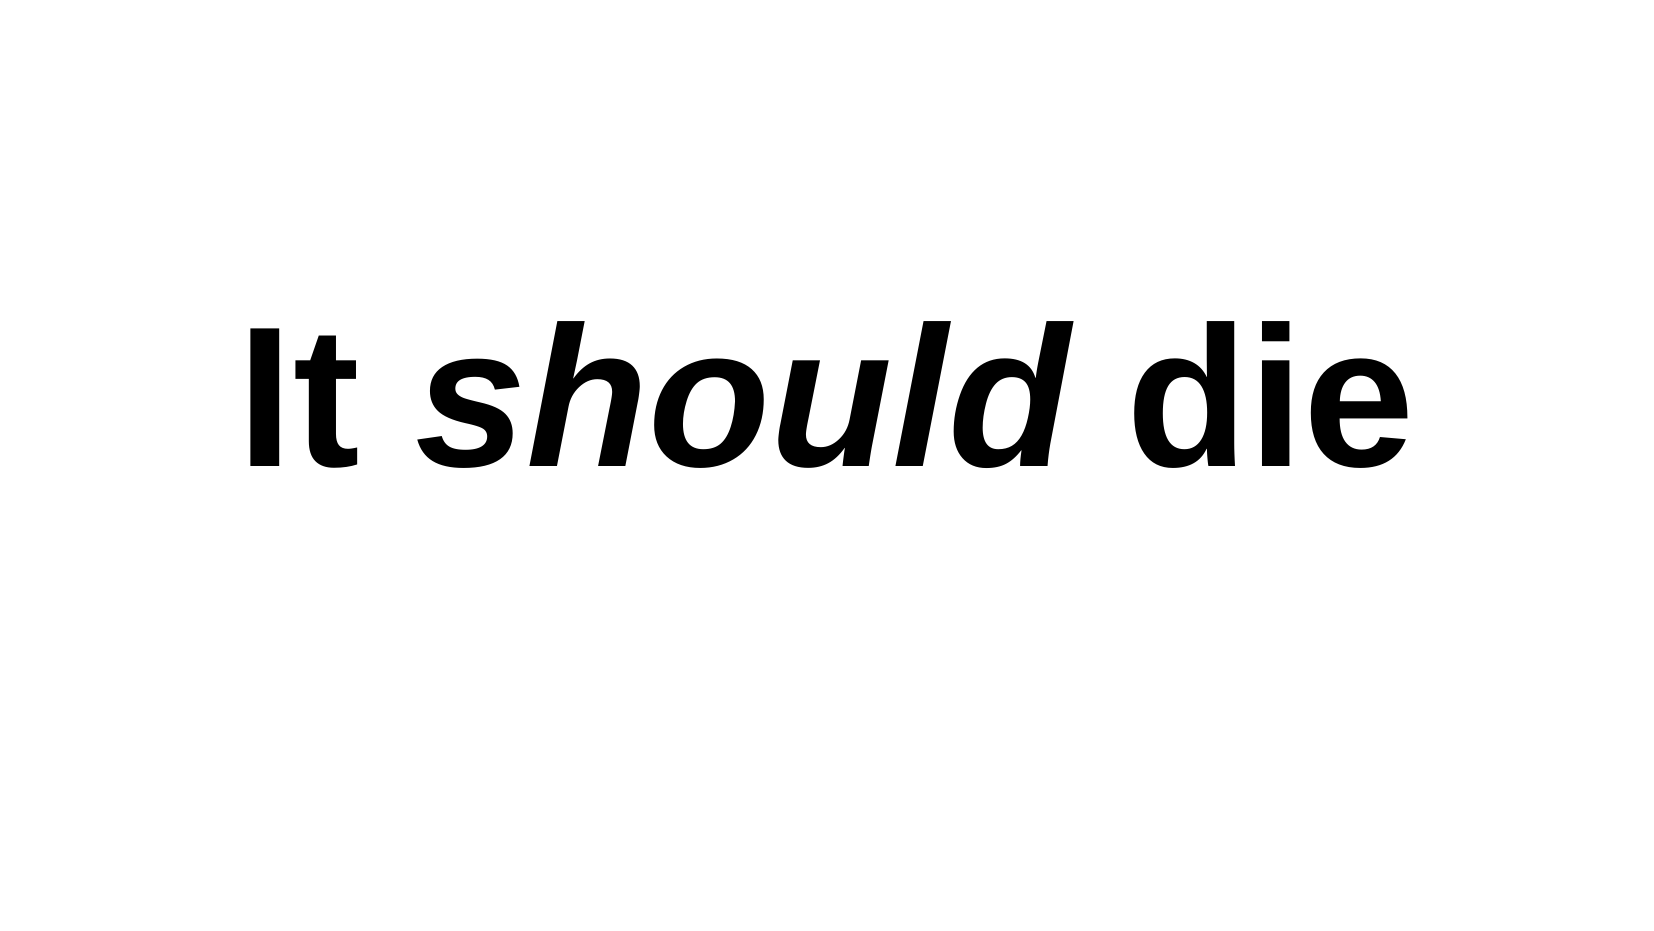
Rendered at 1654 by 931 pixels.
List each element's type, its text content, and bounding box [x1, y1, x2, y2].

subtitle It should die [82, 37, 1571, 757]
